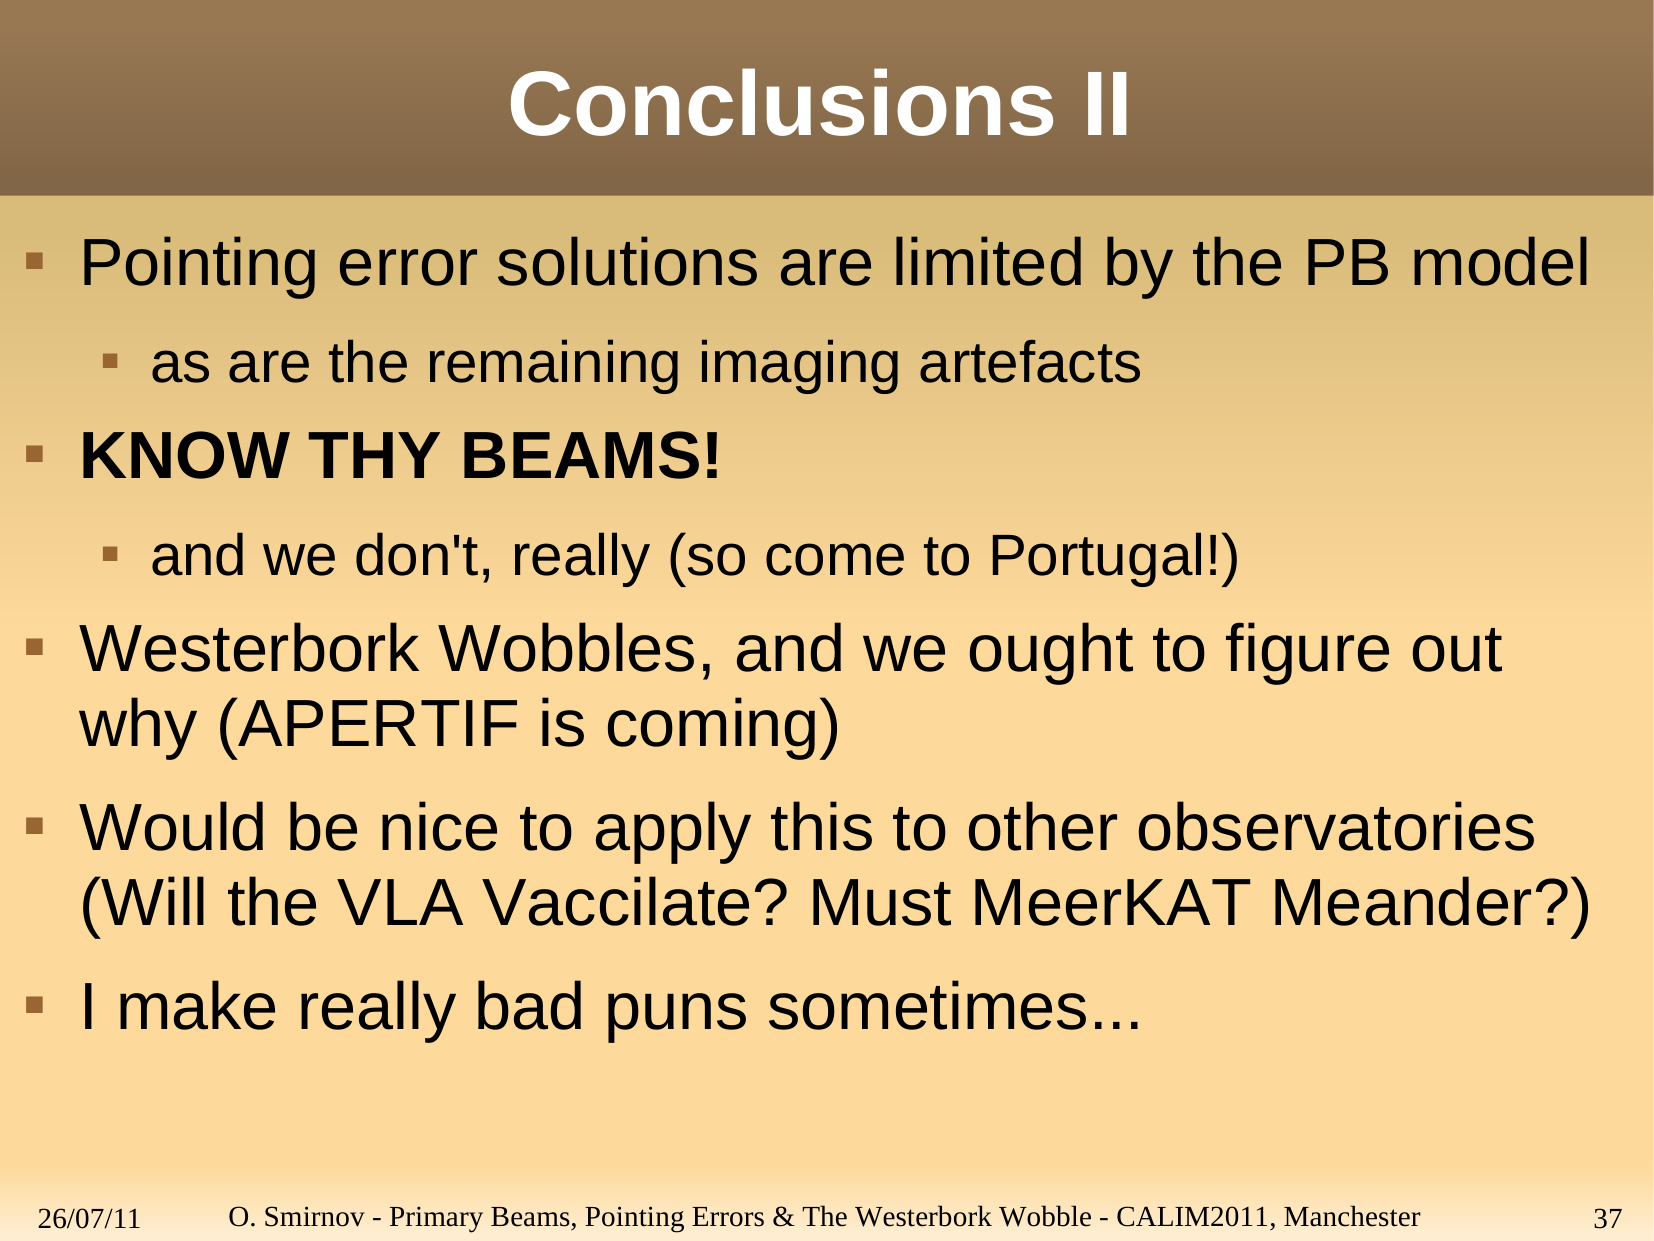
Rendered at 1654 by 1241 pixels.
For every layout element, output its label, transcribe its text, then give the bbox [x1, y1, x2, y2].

list Pointing error solutions are limited by the PB model as are the remaining imaging artefacts KNOW THY BEAMS! and we don't, really (so come to Portugal!) Westerbork Wobbles, and we ought to figure out why (APERTIF is coming) Would be nice to apply this to other observatories (Will the VLA Vaccilate? Must MeerKAT Meander?) I make really bad puns sometimes... [8, 225, 1613, 1163]
picture [0, 0, 1654, 1241]
title Conclusions II [76, 7, 1565, 200]
